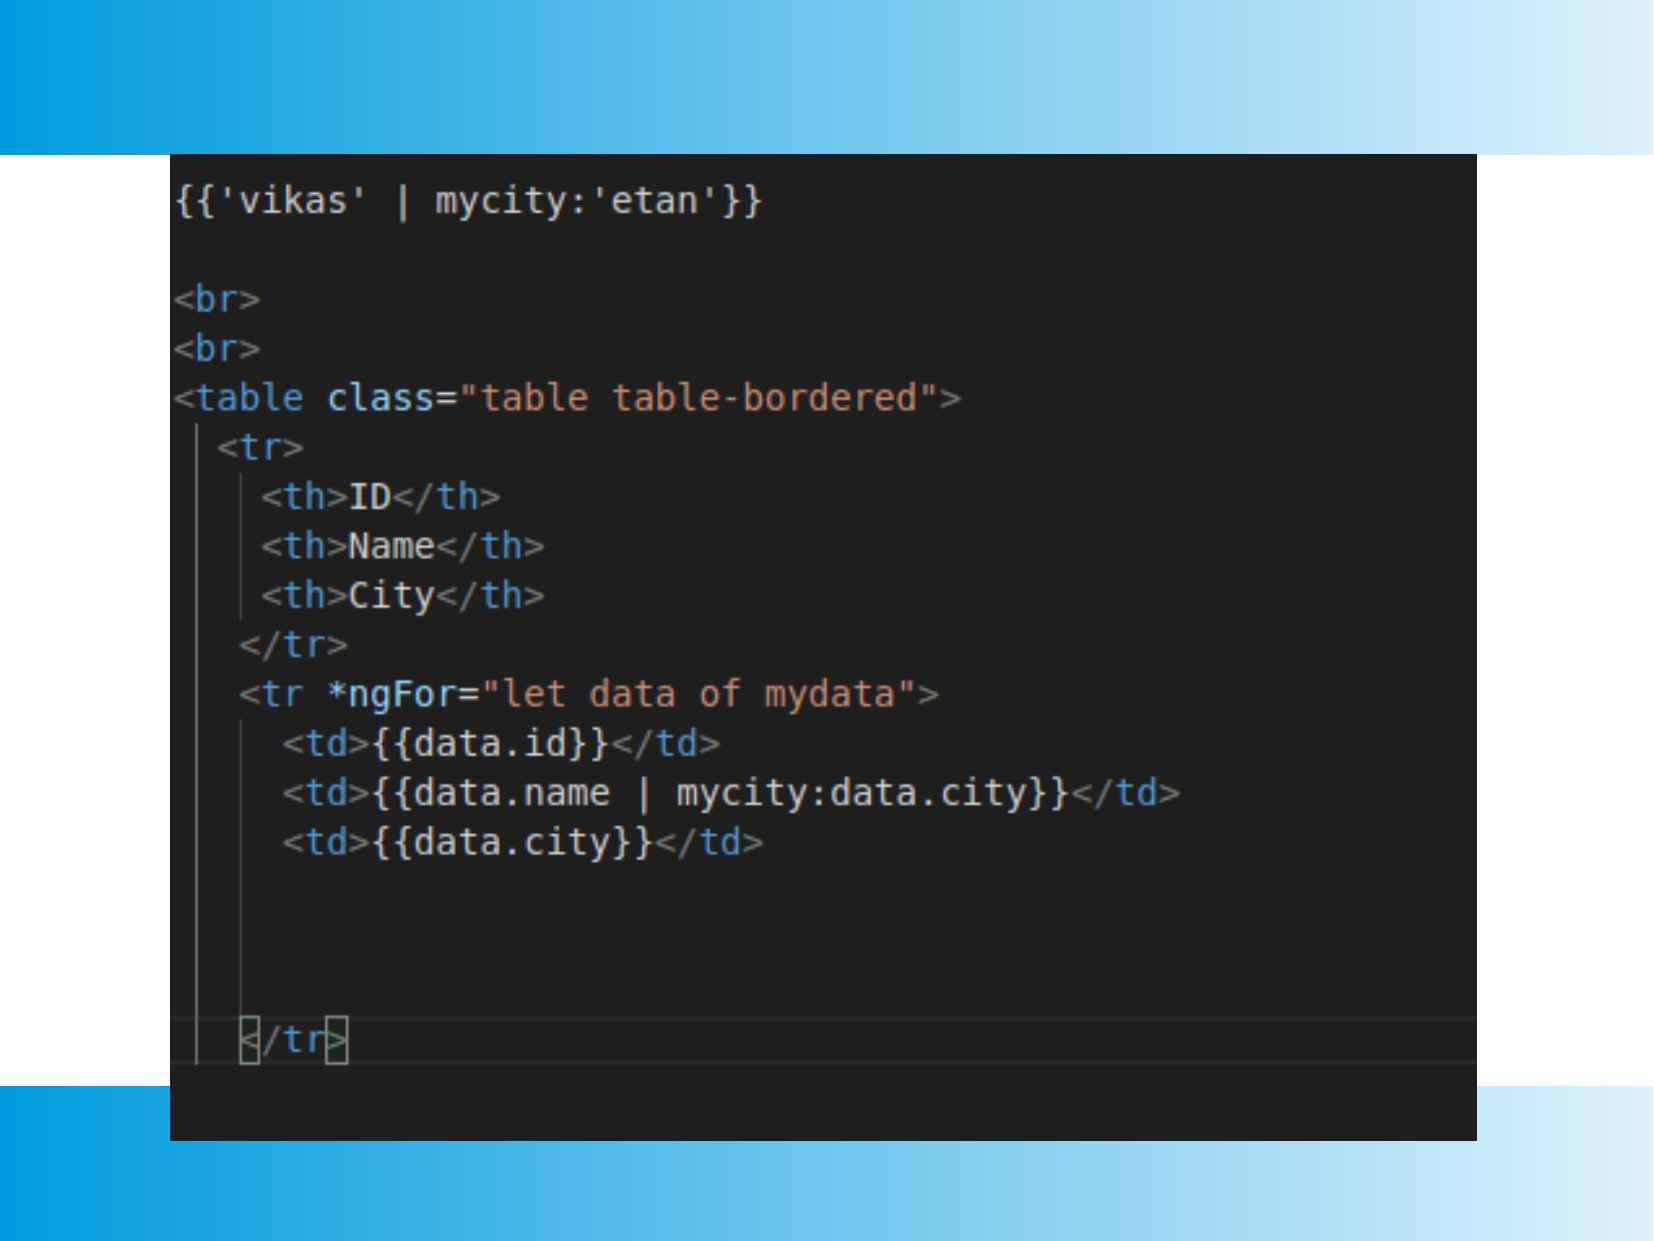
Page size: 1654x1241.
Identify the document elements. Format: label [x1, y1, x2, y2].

picture [170, 154, 1477, 1141]
